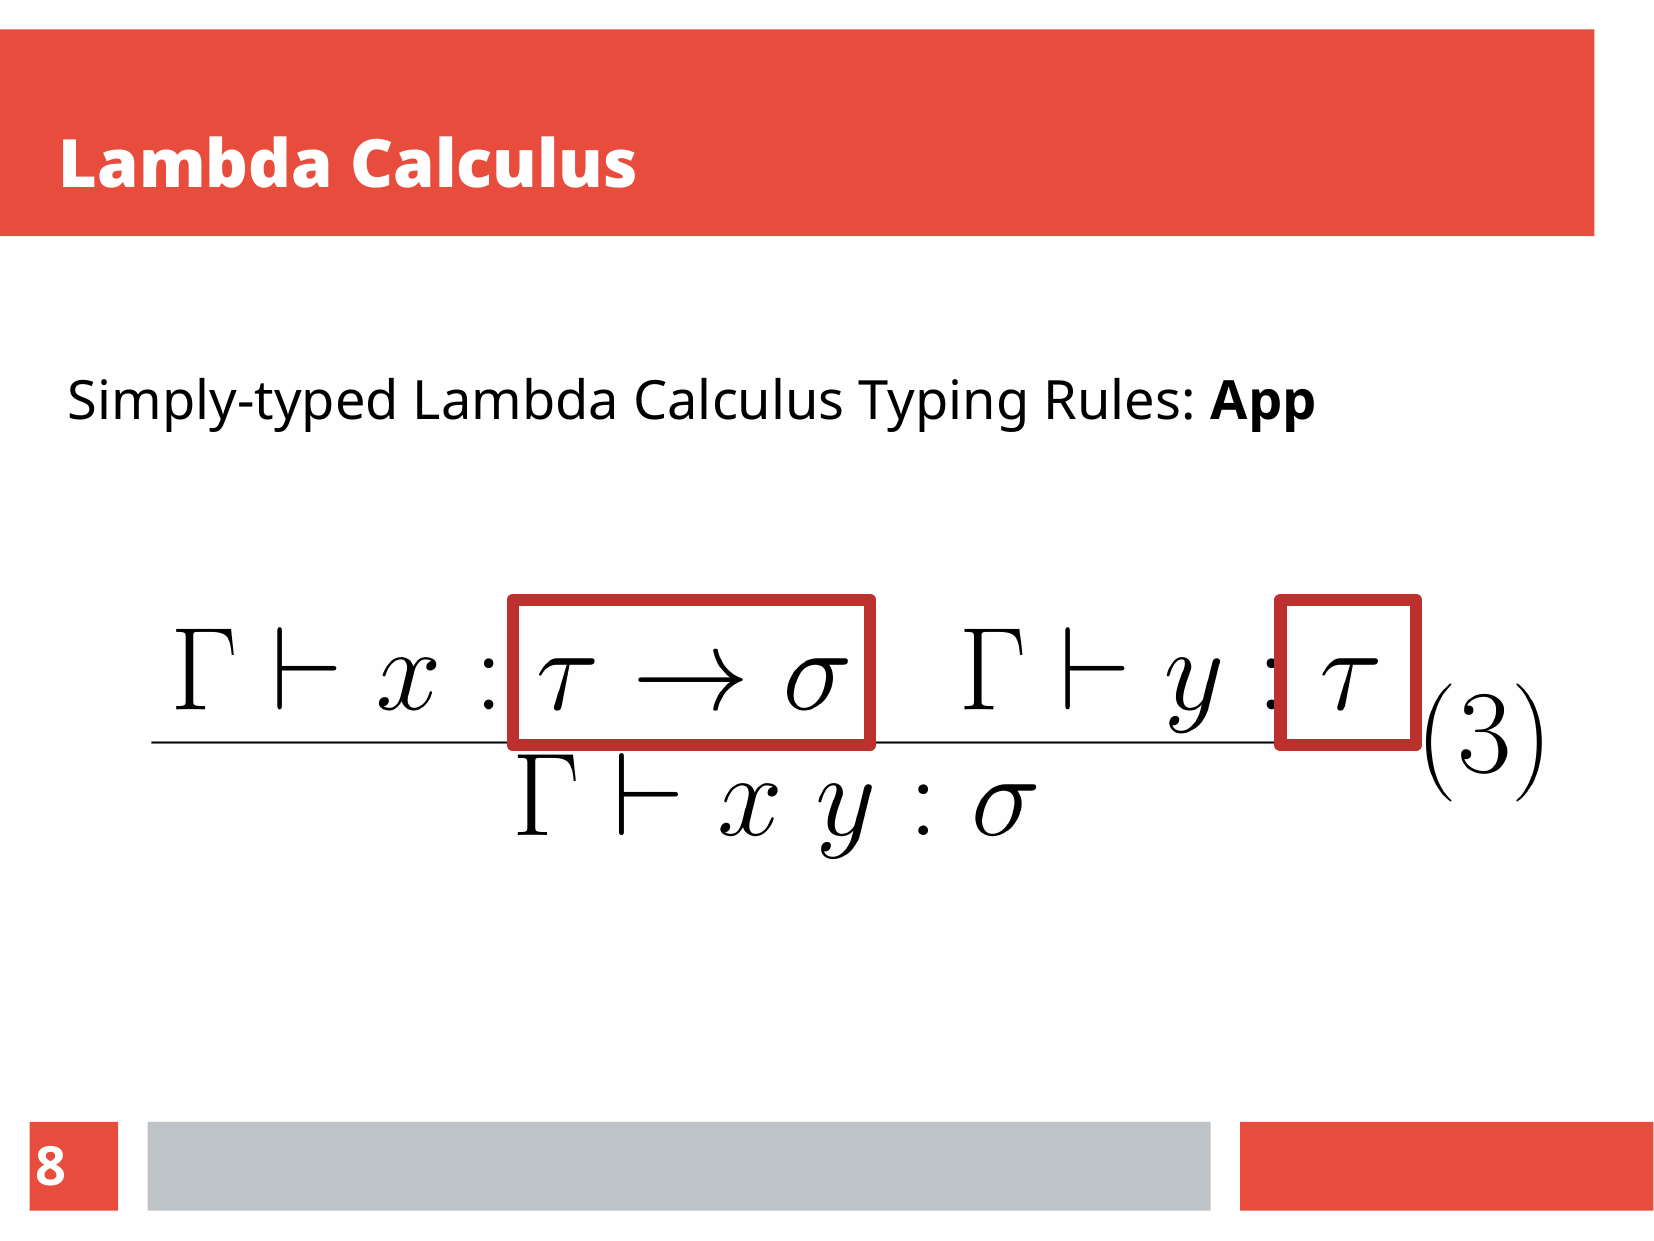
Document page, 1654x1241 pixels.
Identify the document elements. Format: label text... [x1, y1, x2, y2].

title Lambda Calculus [59, 58, 1595, 207]
picture [1287, 627, 1410, 739]
picture [519, 627, 864, 739]
picture [147, 627, 1544, 860]
text_box 8 [20, 1119, 254, 1210]
text_box Simply-typed Lambda Calculus Typing Rules: App [53, 354, 1588, 433]
